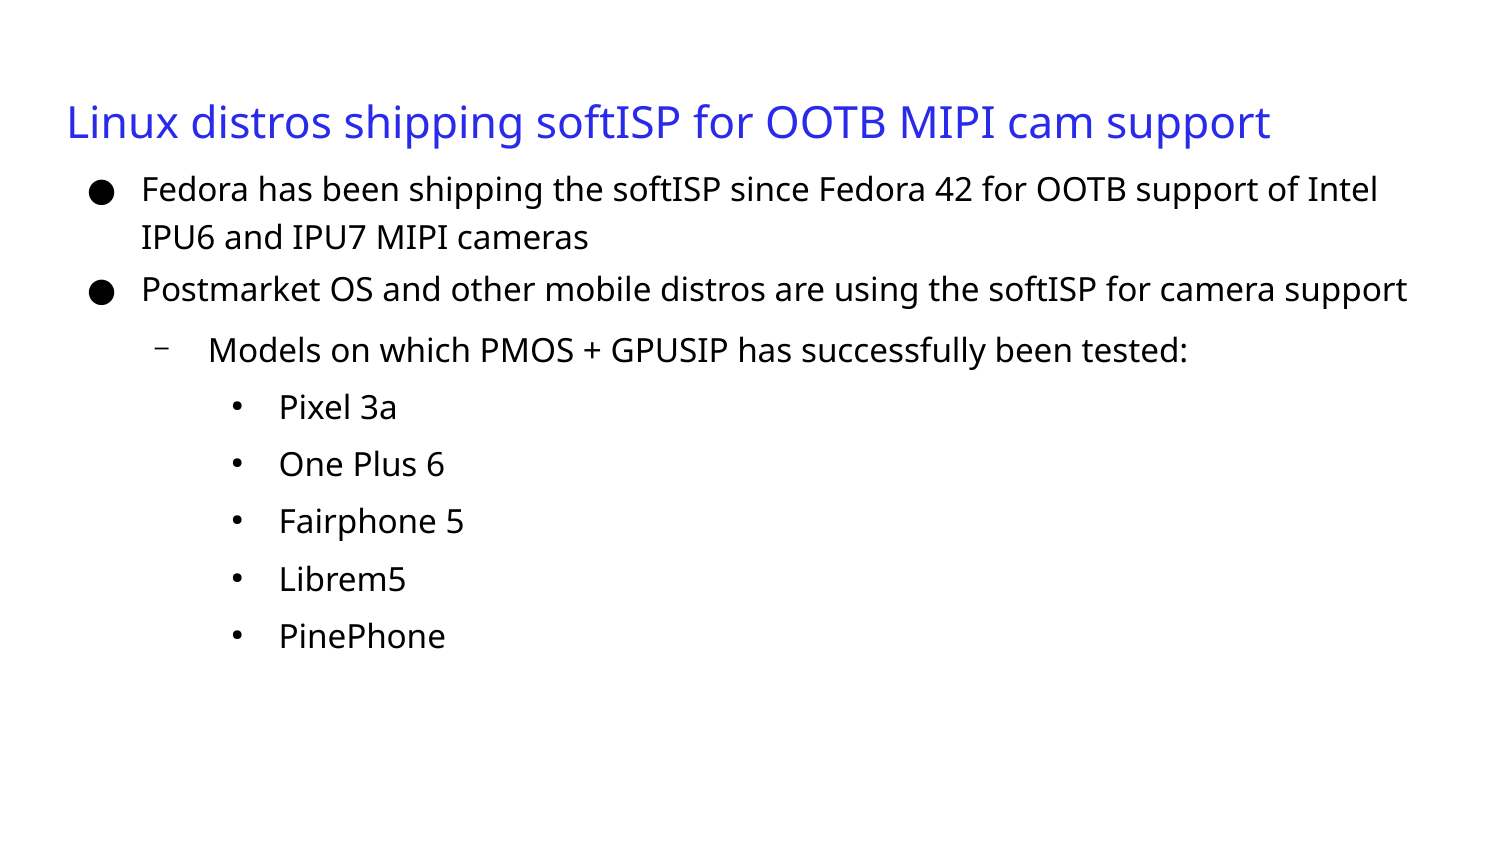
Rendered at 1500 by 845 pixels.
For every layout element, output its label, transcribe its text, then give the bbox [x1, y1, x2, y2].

title Linux distros shipping softISP for OOTB MIPI cam support [51, 73, 1449, 149]
list Fedora has been shipping the softISP since Fedora 42 for OOTB support of Intel IPU6 and IPU7 MIPI cameras Postmarket OS and other mobile distros are using the softISP for camera support Models on which PMOS + GPUSIP has successfully been tested: Pixel 3a One Plus 6 Fairphone 5 Librem5 PinePhone [51, 149, 1449, 734]
